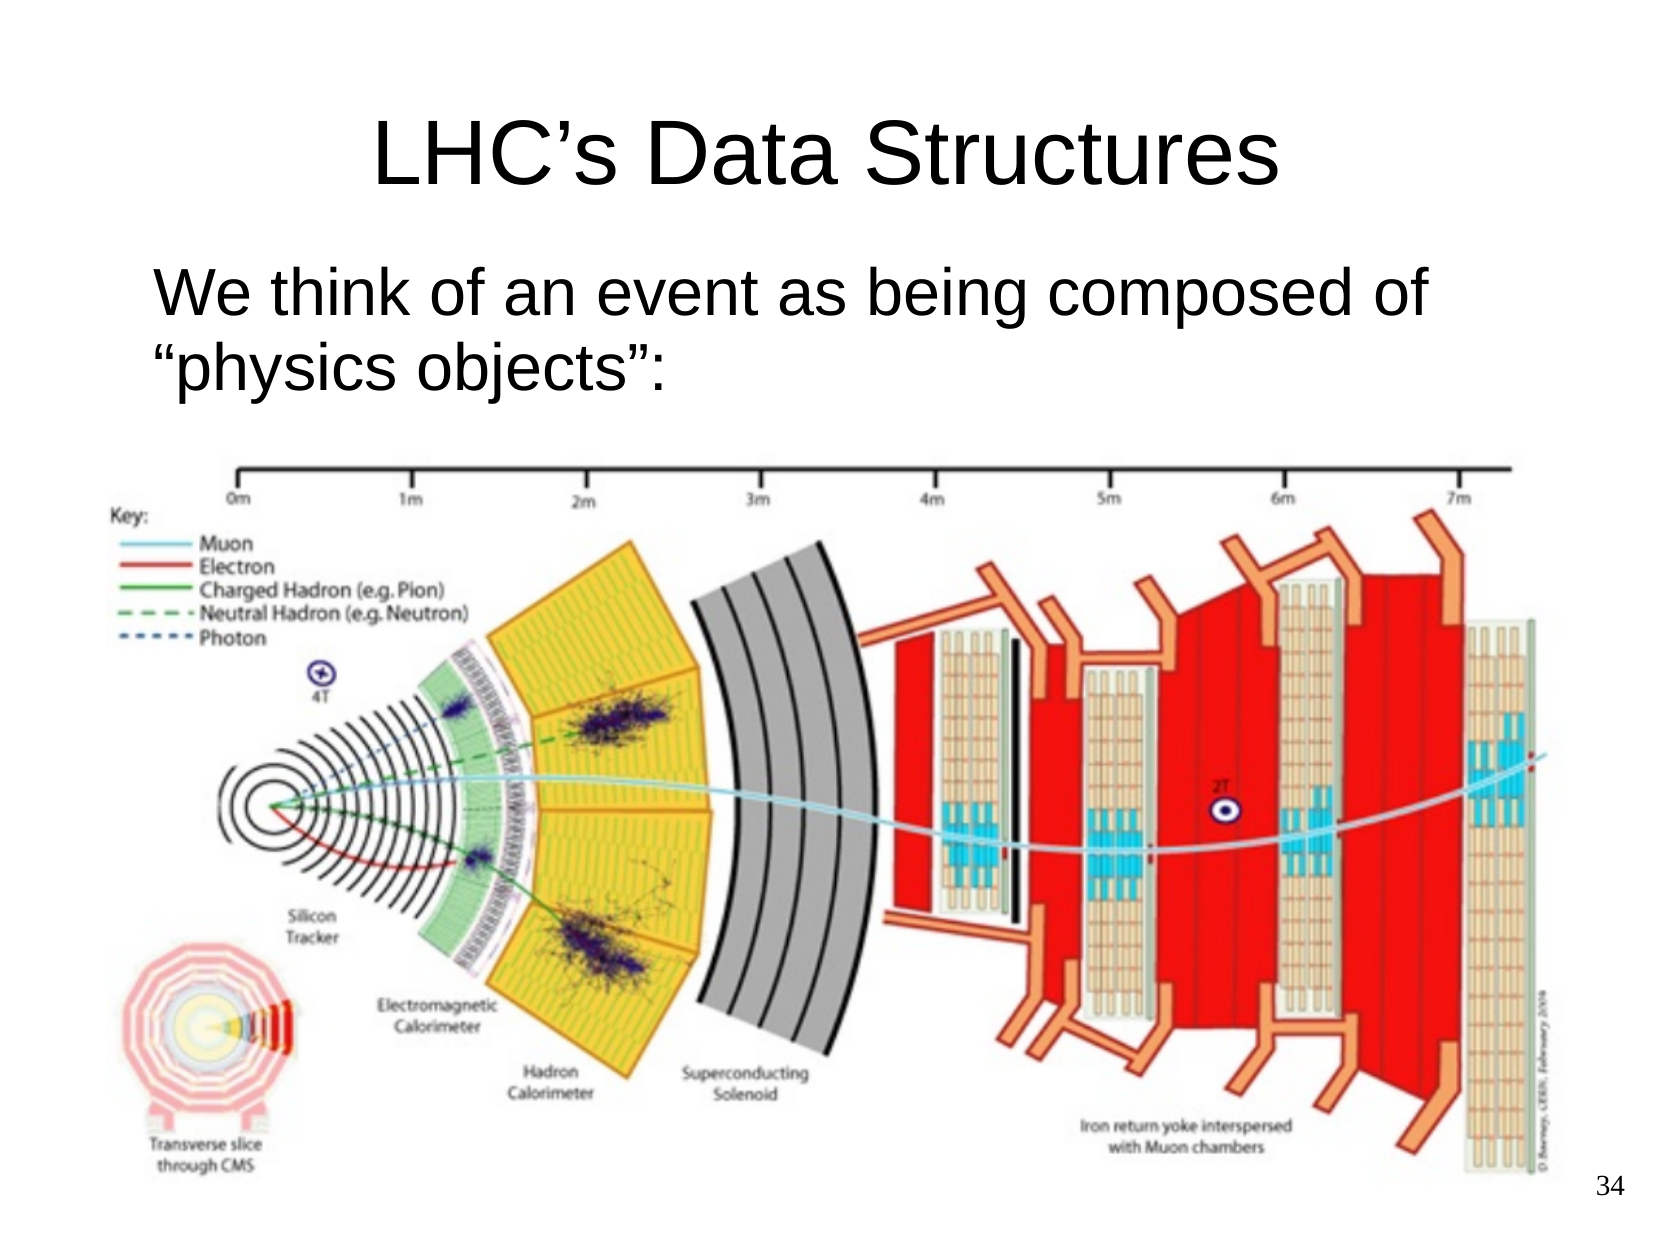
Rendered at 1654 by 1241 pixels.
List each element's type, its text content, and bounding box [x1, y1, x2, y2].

picture [82, 436, 1571, 1222]
title LHC’s Data Structures [82, 49, 1571, 254]
list We think of an event as being composed of “physics objects”: [82, 254, 1571, 436]
